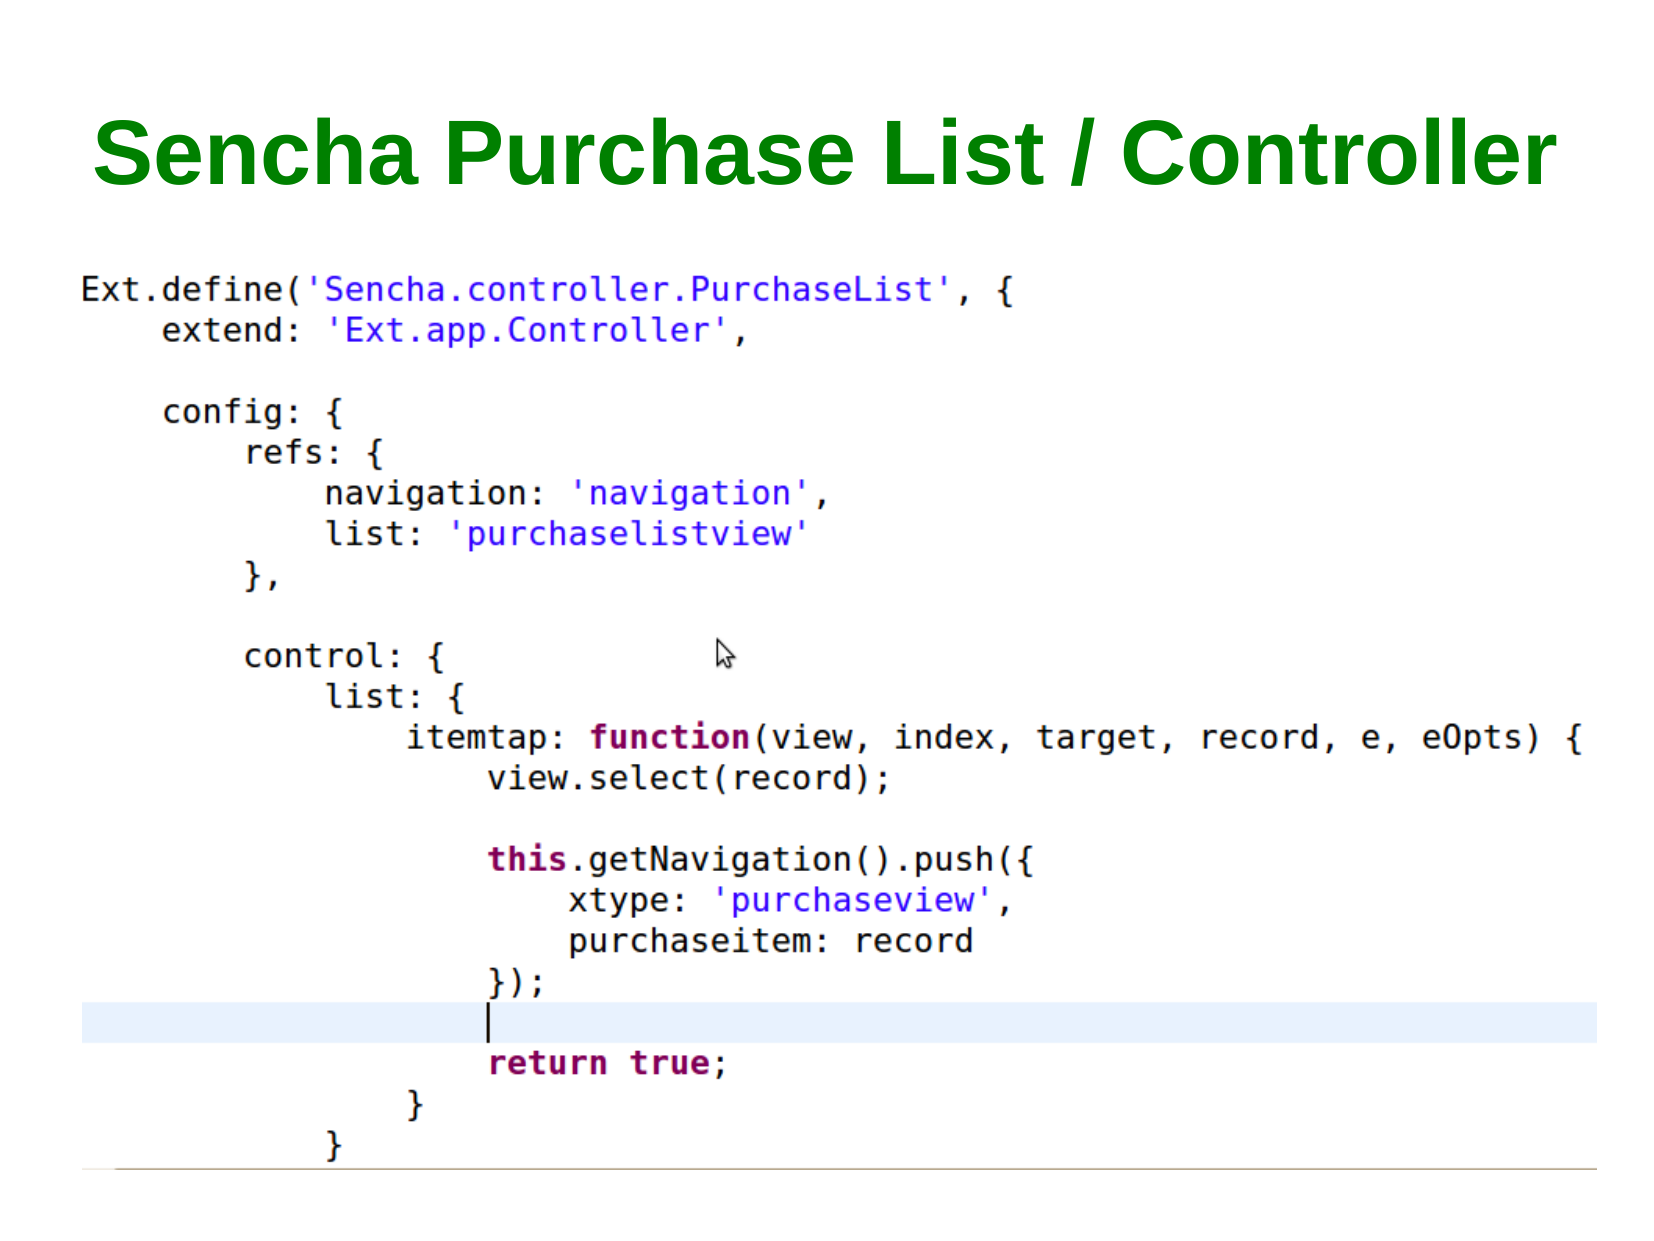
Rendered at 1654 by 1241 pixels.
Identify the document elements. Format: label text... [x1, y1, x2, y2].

title Sencha Purchase List / Controller [82, 49, 1571, 257]
picture [82, 273, 1597, 1170]
